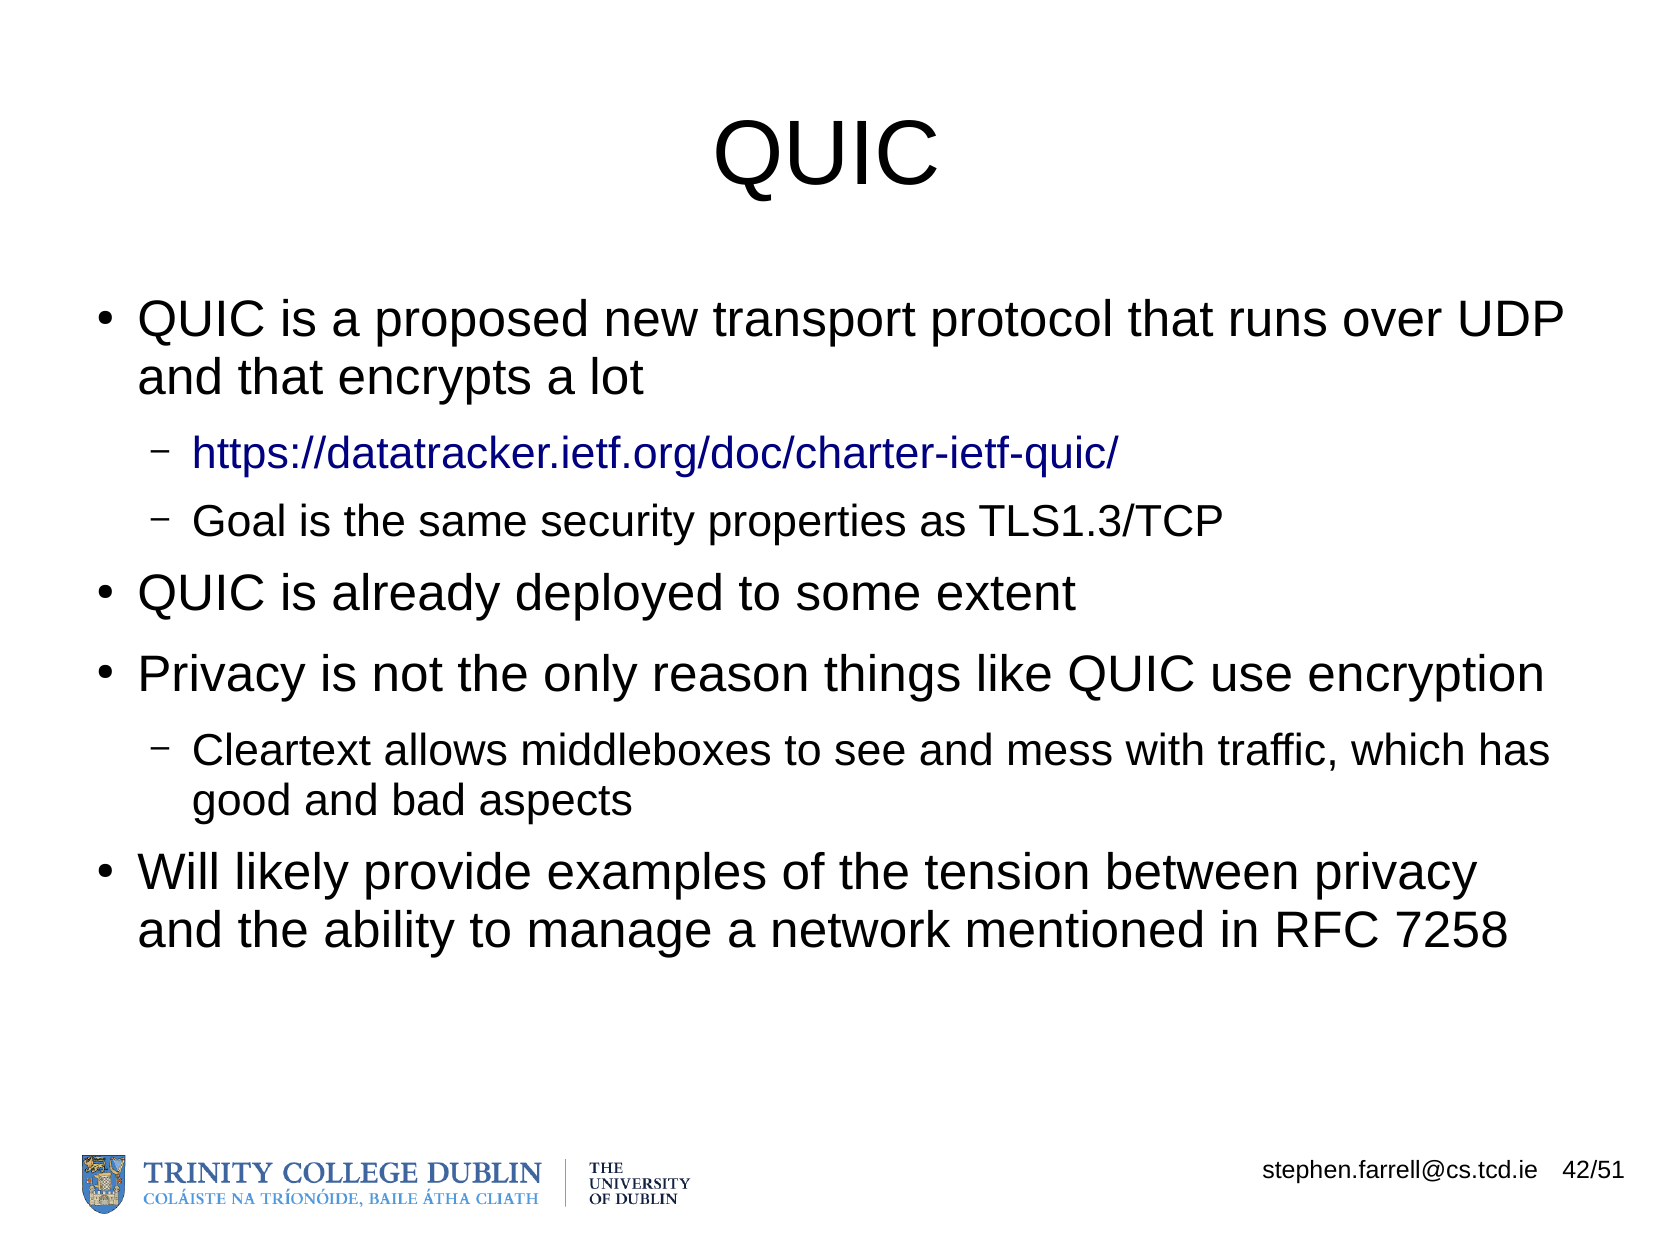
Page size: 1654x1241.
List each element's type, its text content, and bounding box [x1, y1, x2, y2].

list QUIC is a proposed new transport protocol that runs over UDP and that encrypts a lot https://datatracker.ietf.org/doc/charter-ietf-quic/ Goal is the same security properties as TLS1.3/TCP QUIC is already deployed to some extent Privacy is not the only reason things like QUIC use encryption Cleartext allows middleboxes to see and mess with traffic, which has good and bad aspects Will likely provide examples of the tension between privacy and the ability to manage a network mentioned in RFC 7258 [82, 290, 1571, 1010]
picture [82, 1155, 694, 1214]
title QUIC [82, 49, 1571, 257]
